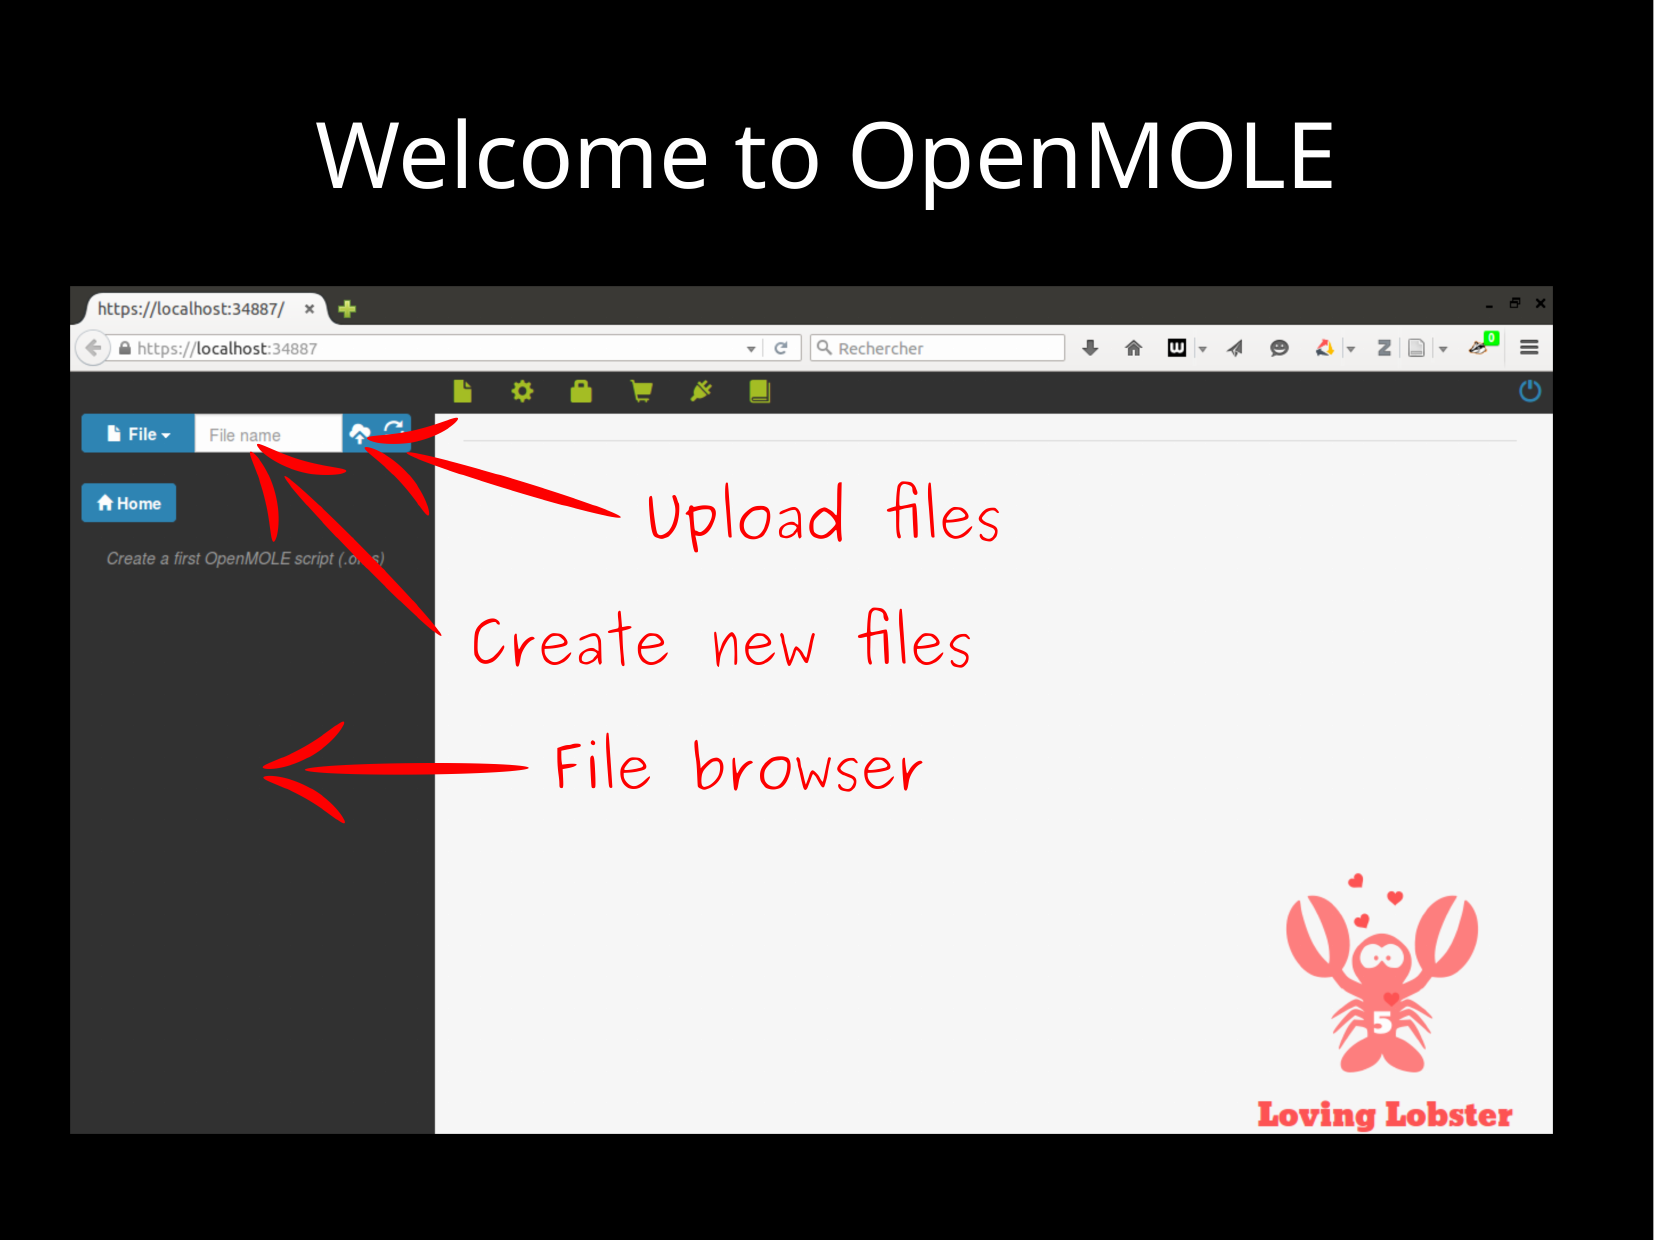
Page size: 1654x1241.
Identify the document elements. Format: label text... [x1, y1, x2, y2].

picture [70, 286, 1553, 1134]
title Welcome to OpenMOLE [82, 49, 1571, 257]
